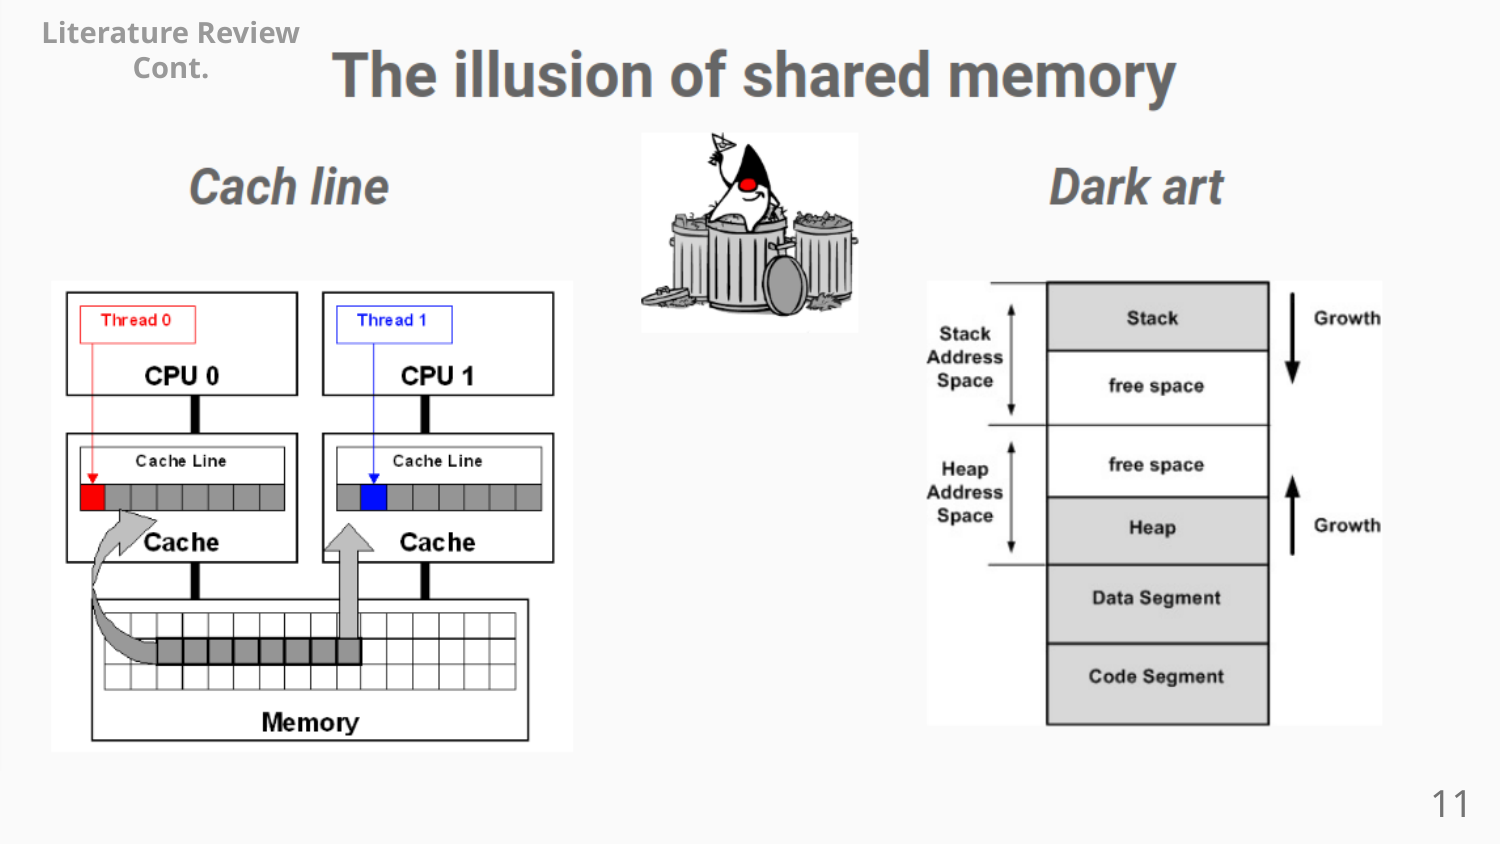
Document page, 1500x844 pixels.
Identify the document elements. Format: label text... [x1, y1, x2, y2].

slide_number 11 [1398, 770, 1489, 835]
text_box Literature Review Cont. [0, 0, 347, 80]
picture [0, 0, 1436, 771]
